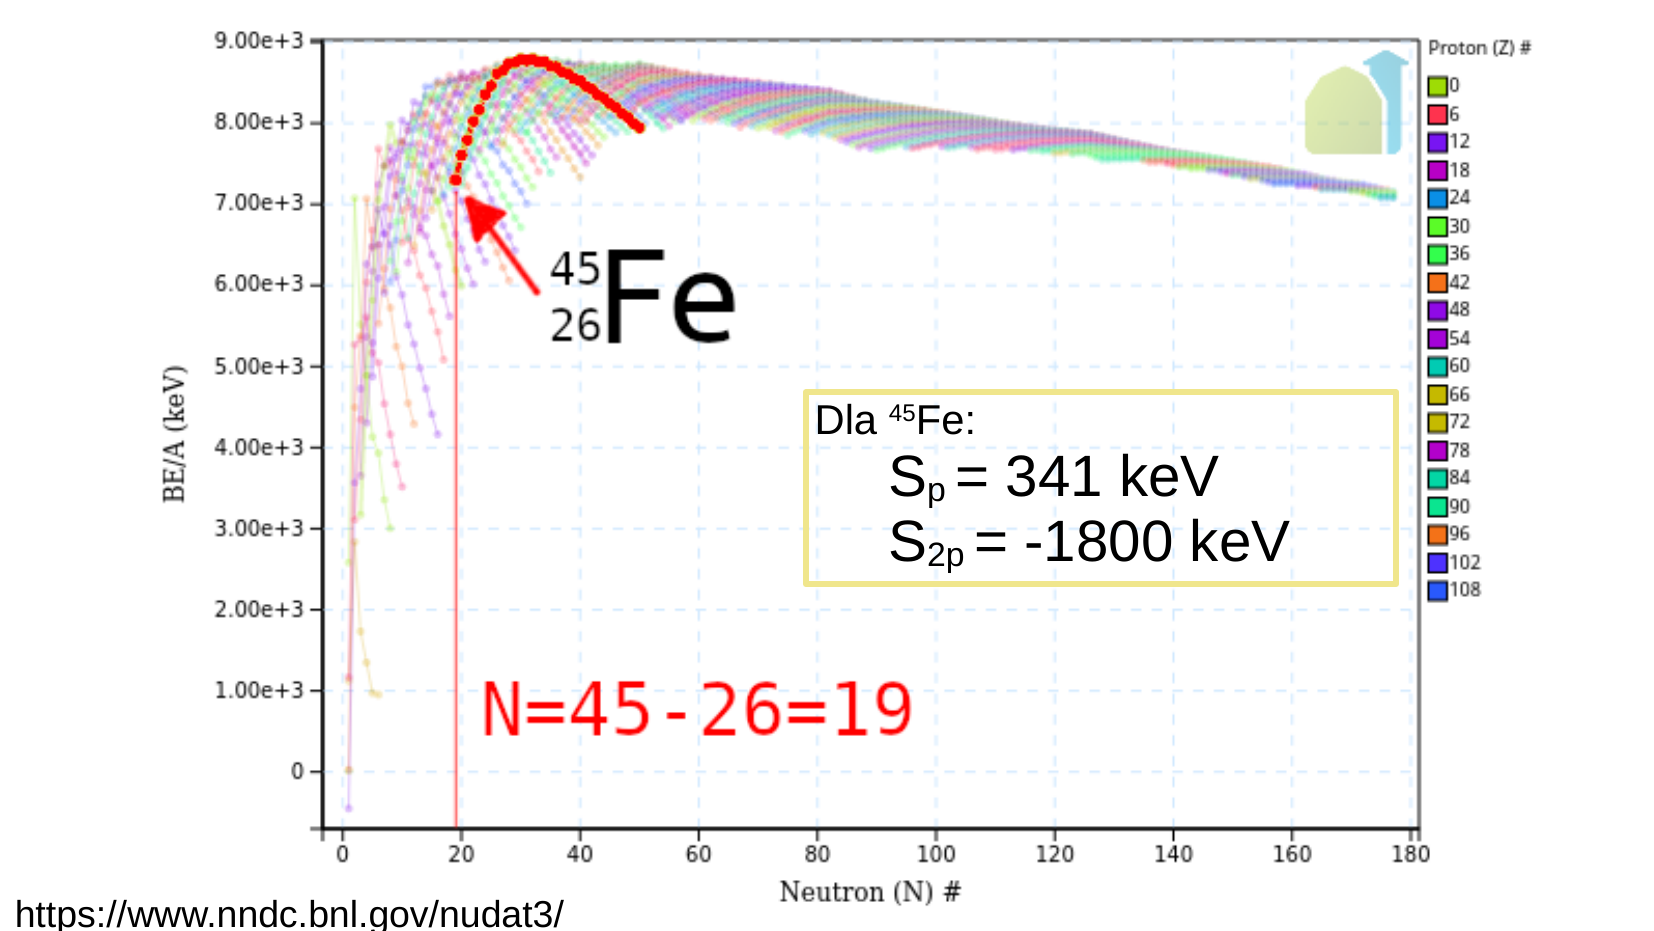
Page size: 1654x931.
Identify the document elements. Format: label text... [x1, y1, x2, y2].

text_box Dla 45Fe: Sp = 341 keV S2p = -1800 keV [809, 395, 1391, 581]
text_box Dla 45Fe: Sp = 341 keV S2p = -1800 keV [799, 389, 803, 582]
text_box https://www.nndc.bnl.gov/nudat3/ [0, 885, 945, 931]
picture [147, 0, 1544, 931]
